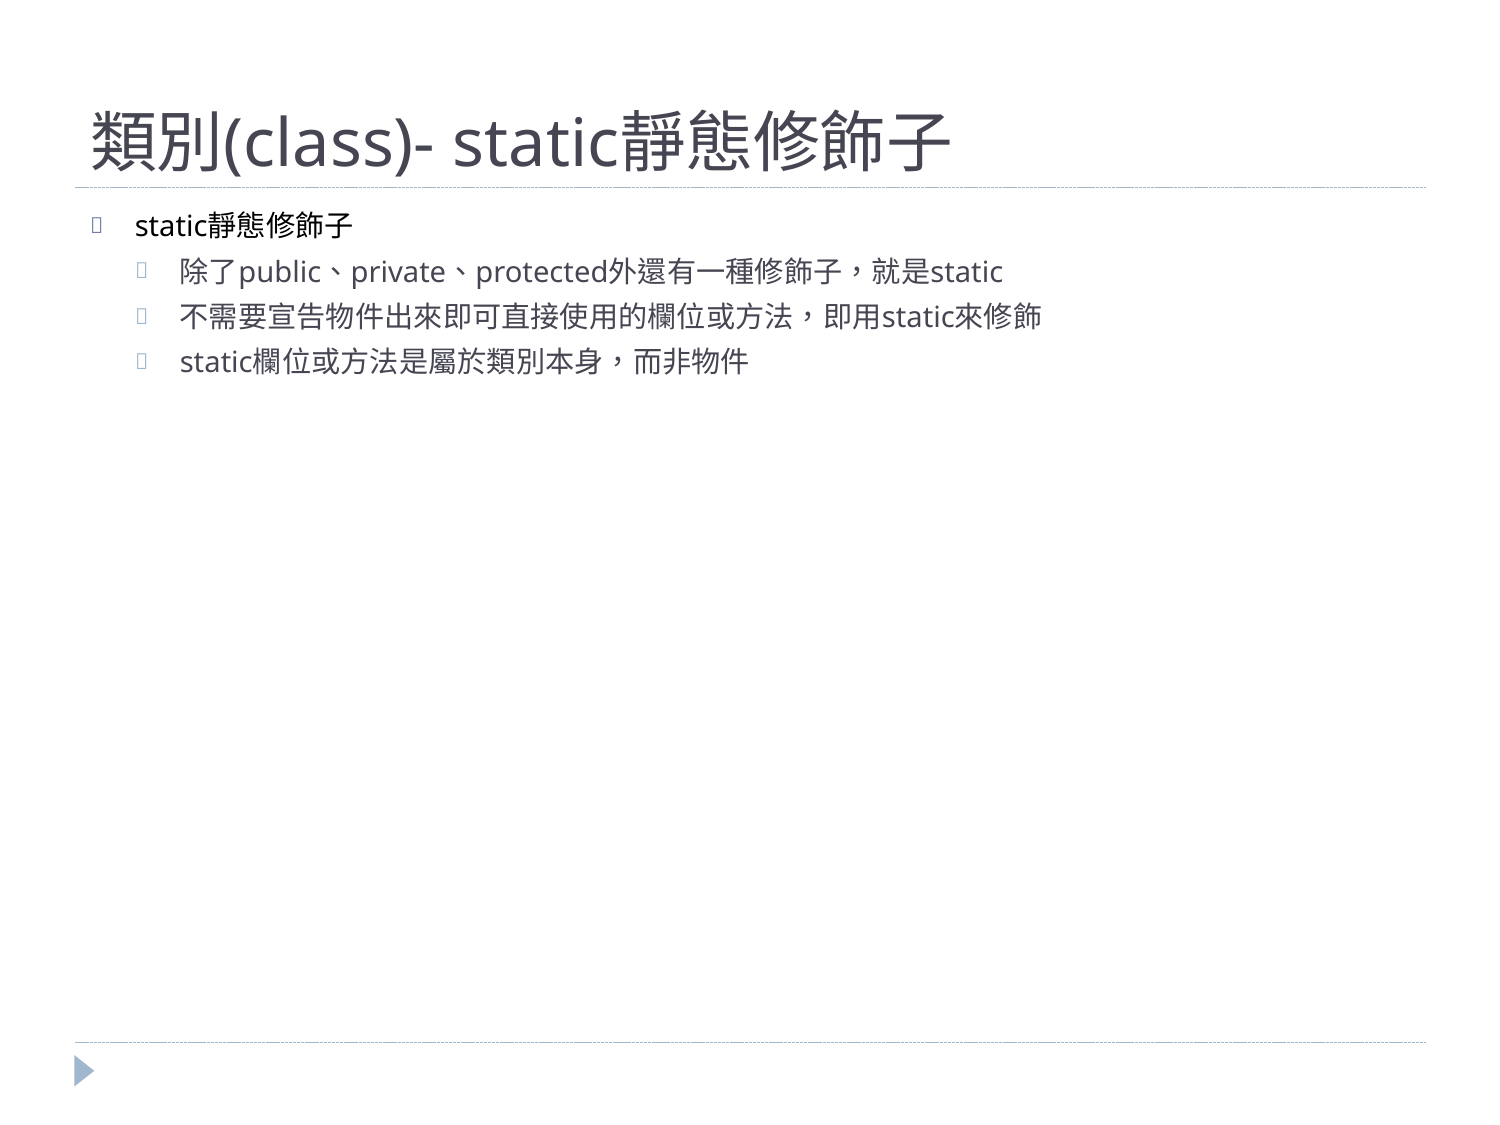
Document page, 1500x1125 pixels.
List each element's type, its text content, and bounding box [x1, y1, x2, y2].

title 類別(class)- static靜態修飾子 [75, 24, 1425, 188]
list static靜態修飾子 除了public、private、protected外還有一種修飾子，就是static 不需要宣告物件出來即可直接使用的欄位或方法，即用static來修飾 static欄位或方法是屬於類別本身，而非物件 [75, 200, 1425, 1010]
